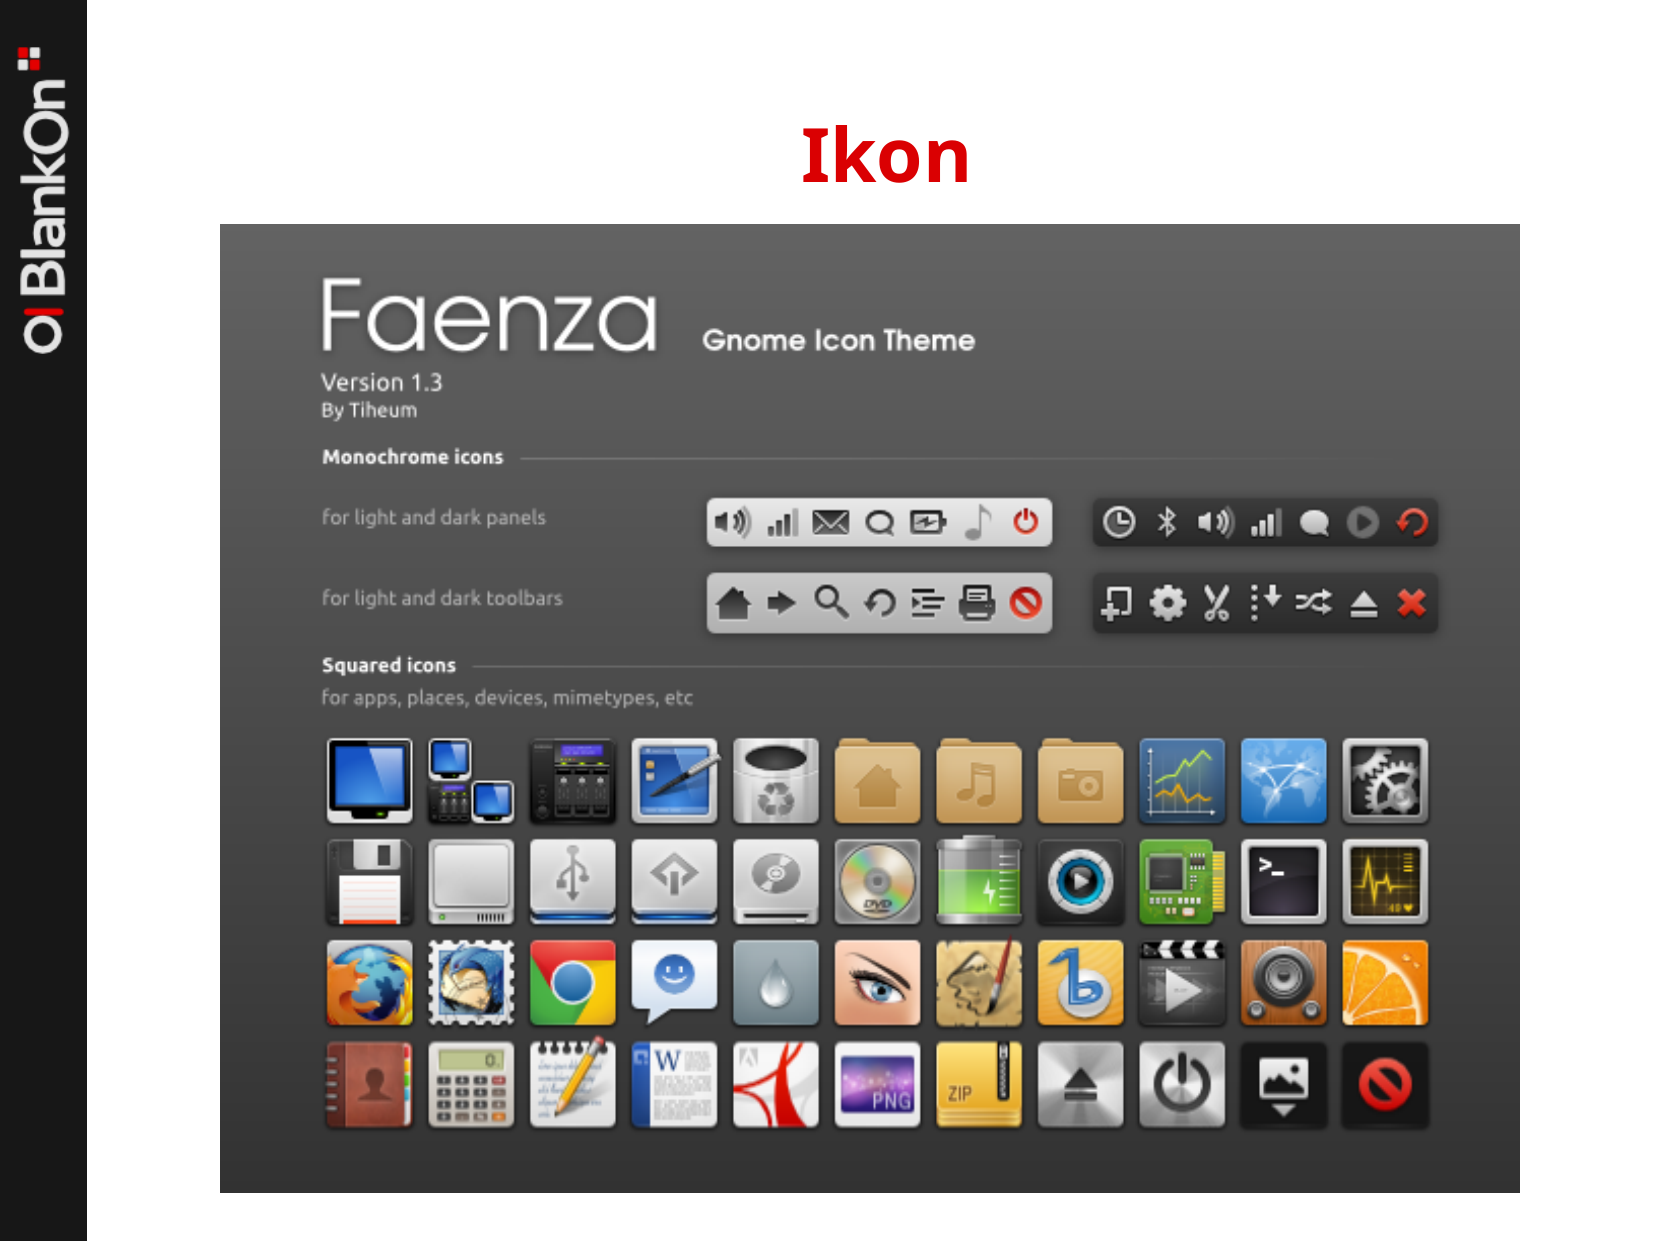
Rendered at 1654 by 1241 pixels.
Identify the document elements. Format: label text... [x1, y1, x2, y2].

picture [220, 224, 1520, 1193]
picture [0, 0, 87, 1241]
title Ikon [124, 49, 1613, 257]
